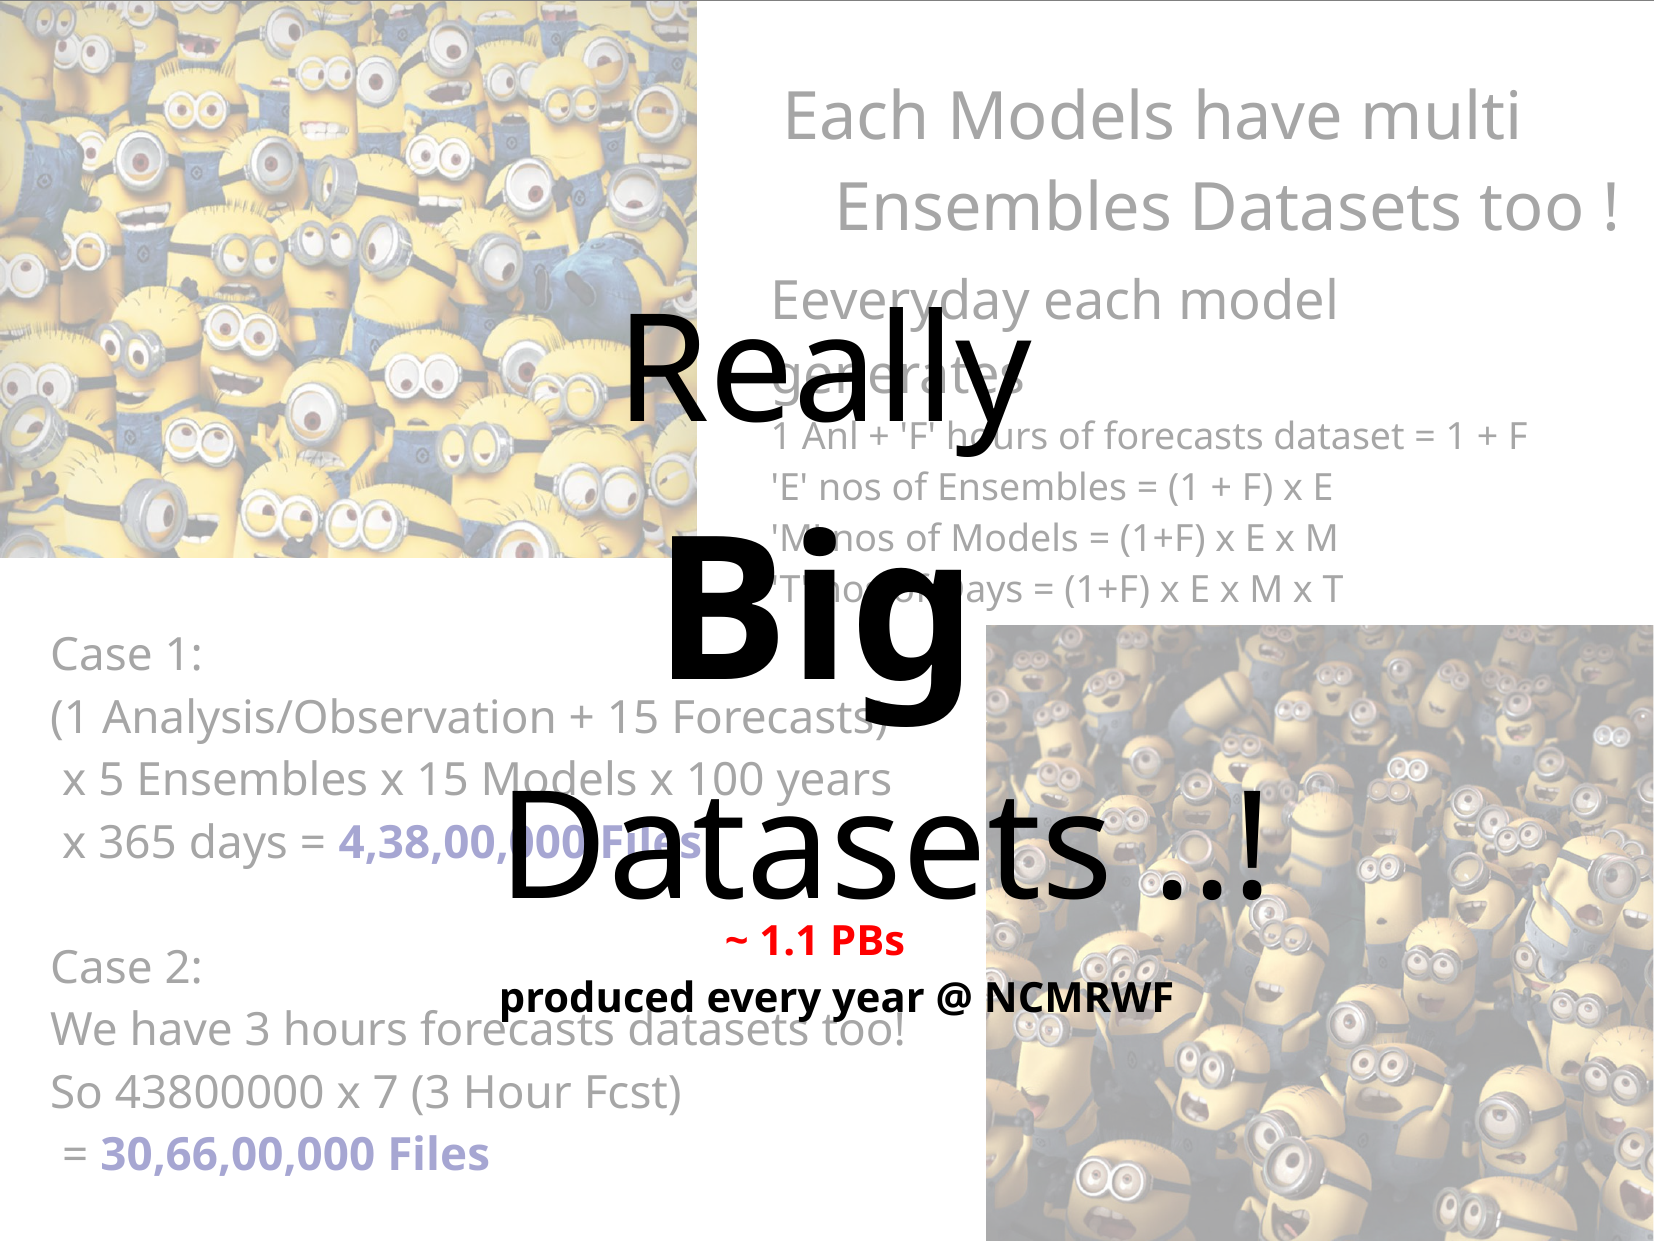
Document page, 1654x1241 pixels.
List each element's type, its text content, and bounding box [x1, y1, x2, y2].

text_box [0, 0, 1654, 1241]
text_box Really Big Datasets ..! [484, 253, 1298, 1126]
text_box ~ 1.1 PBs produced every year @ NCMRWF [484, 903, 1241, 1034]
